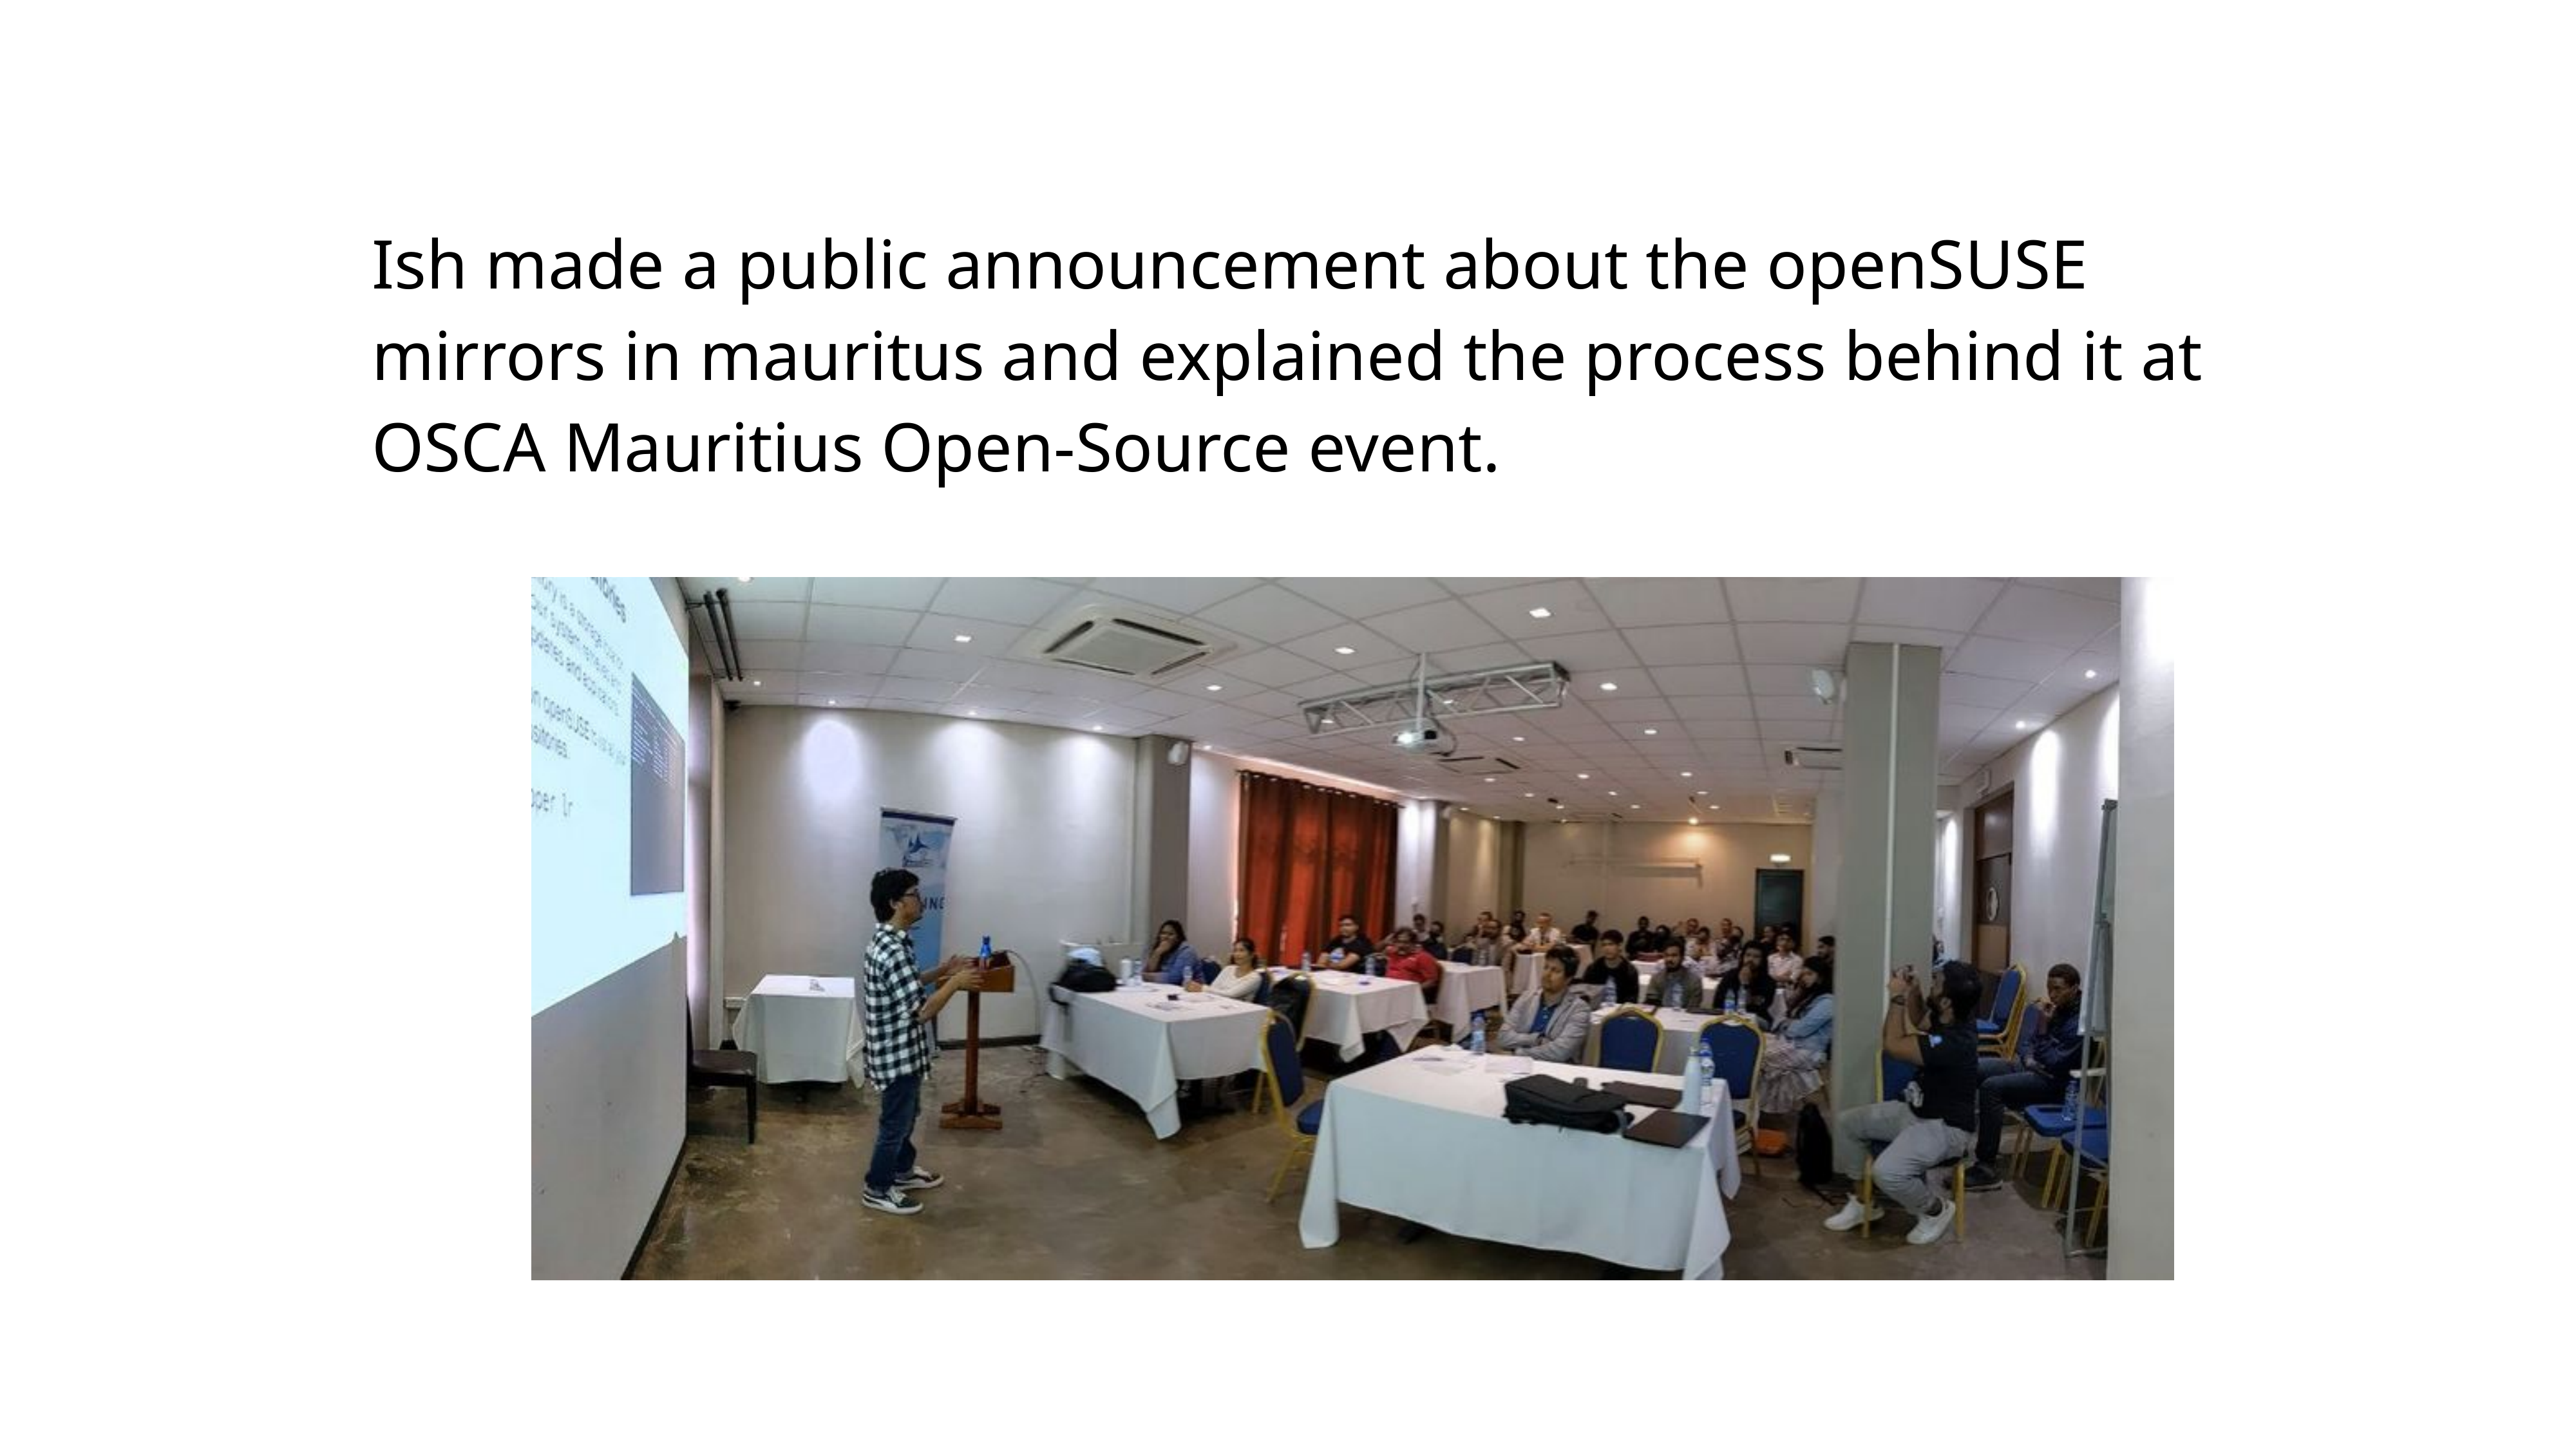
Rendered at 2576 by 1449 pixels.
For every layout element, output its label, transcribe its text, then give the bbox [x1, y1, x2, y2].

picture [531, 577, 2174, 1280]
text_box Ish made a public announcement about the openSUSE mirrors in mauritus and explained the process behind it at OSCA Mauritius Open-Source event. [362, 169, 2343, 536]
